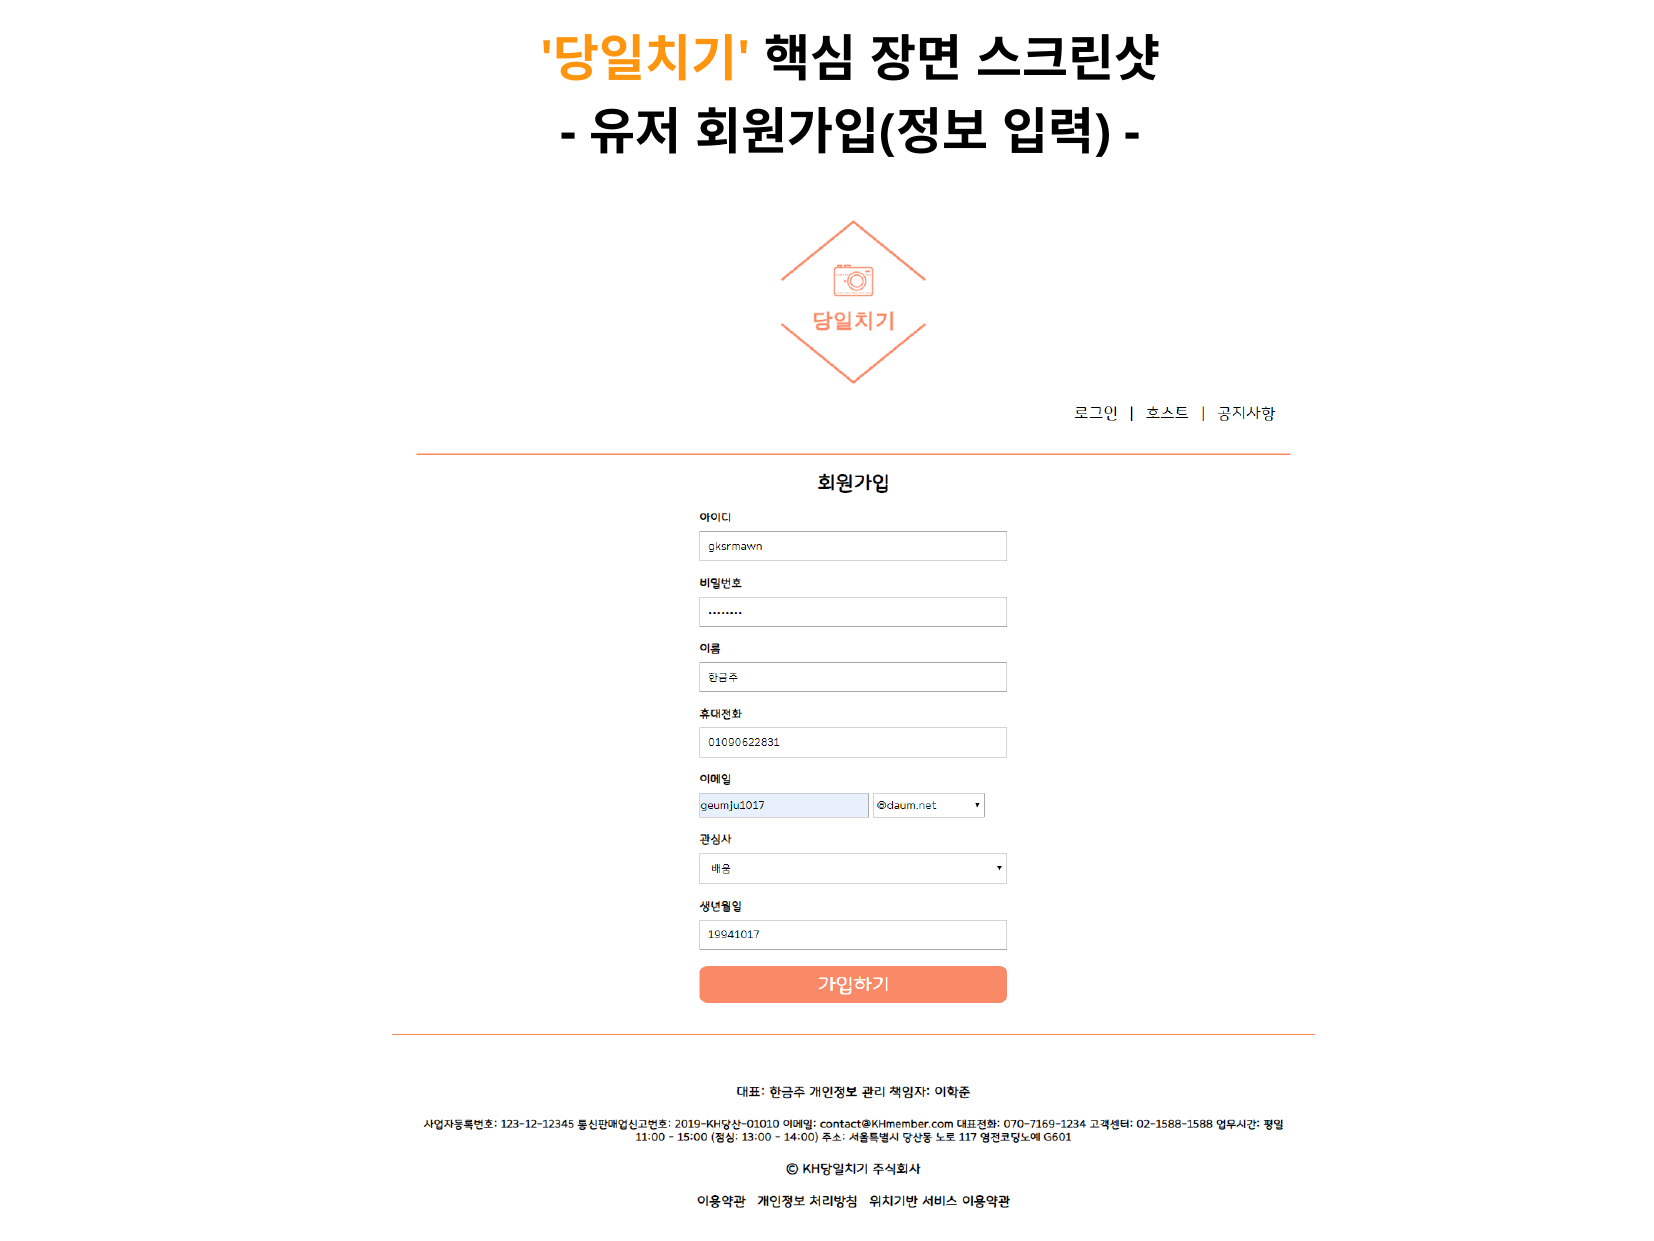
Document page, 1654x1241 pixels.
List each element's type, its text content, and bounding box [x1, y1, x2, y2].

title '당일치기' 핵심 장면 스크린샷 - 유저 회원가입(정보 입력) - [106, 0, 1595, 196]
picture [346, 180, 1347, 1241]
